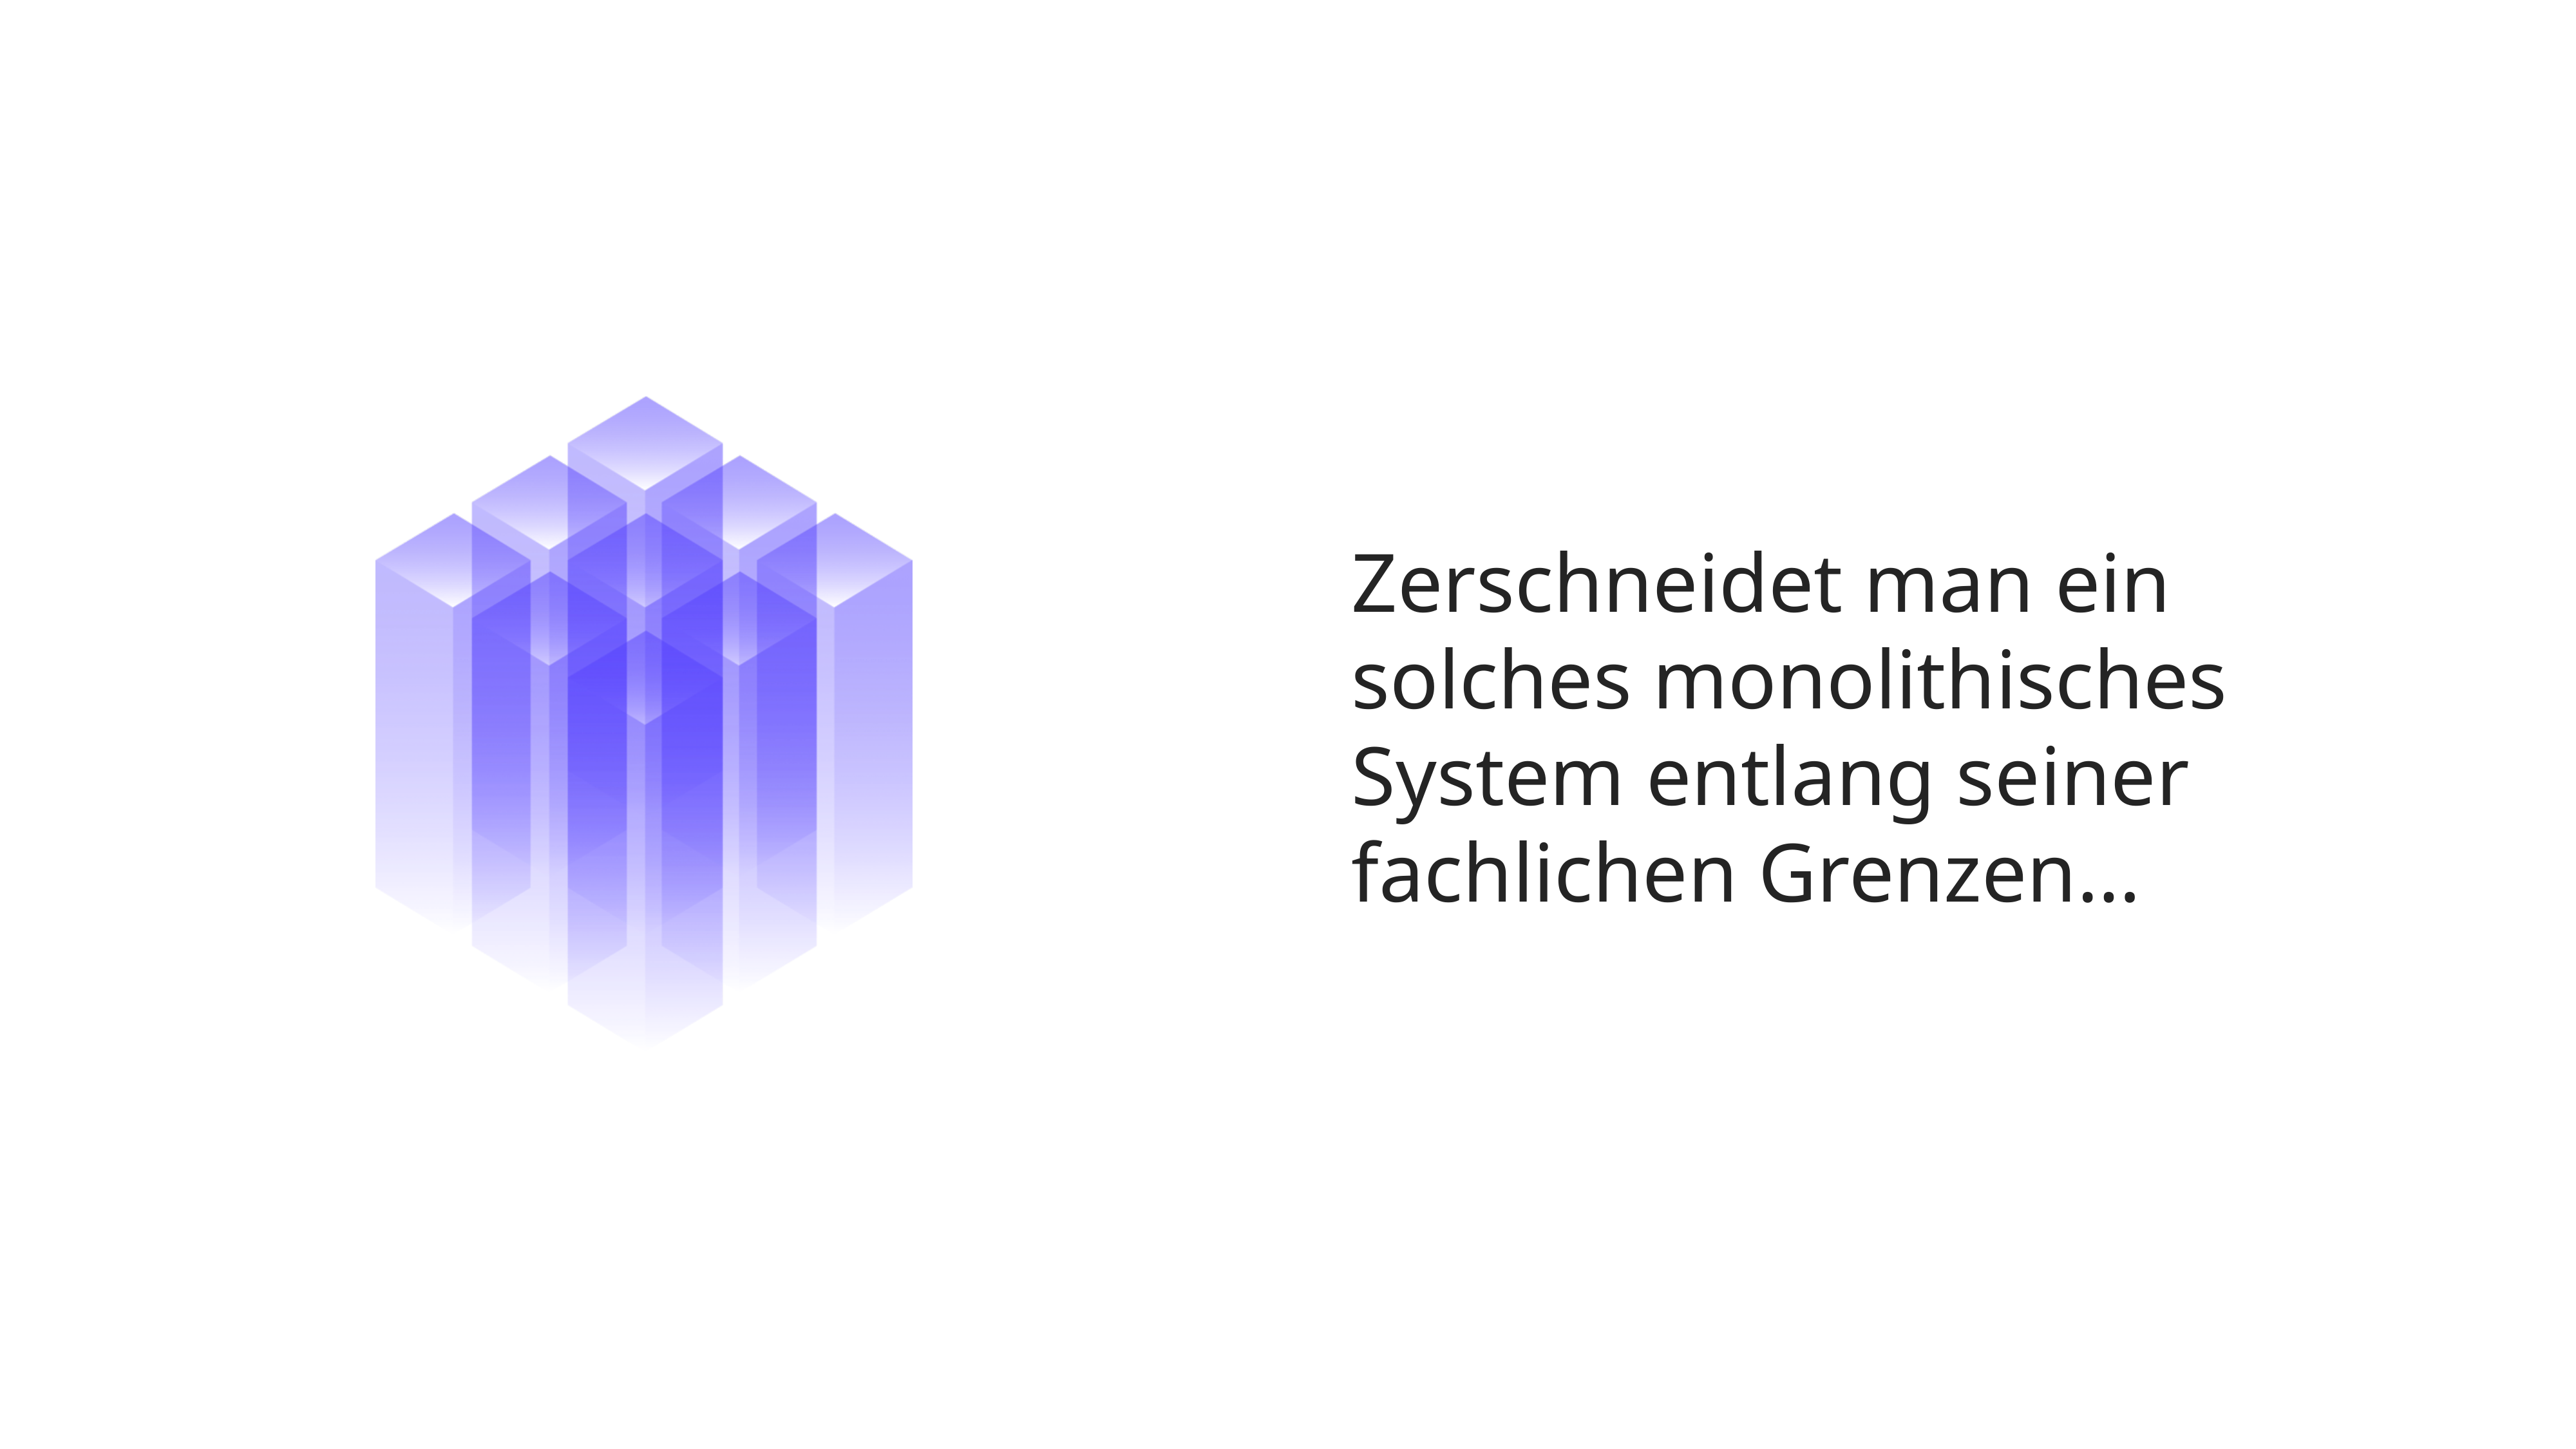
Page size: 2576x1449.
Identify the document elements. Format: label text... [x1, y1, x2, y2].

picture [375, 396, 913, 1053]
list Zerschneidet man ein solches monolithisches System entlang seiner fachlichen Grenzen… [1351, 127, 2423, 1322]
